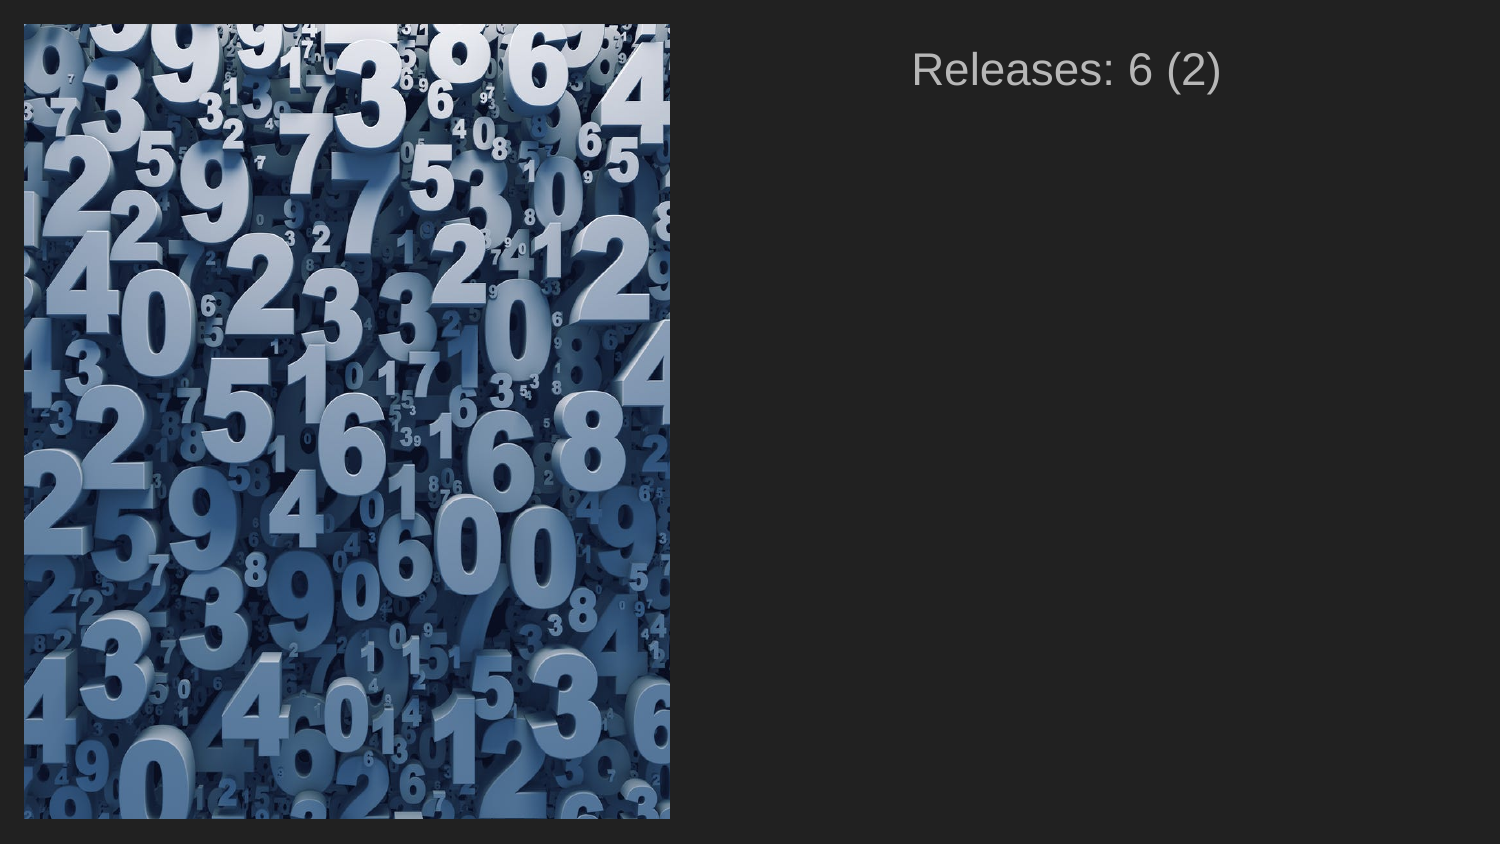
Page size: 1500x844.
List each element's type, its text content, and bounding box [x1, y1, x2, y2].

picture [24, 24, 670, 819]
text_box Releases: 6 (2) [670, 24, 1464, 819]
